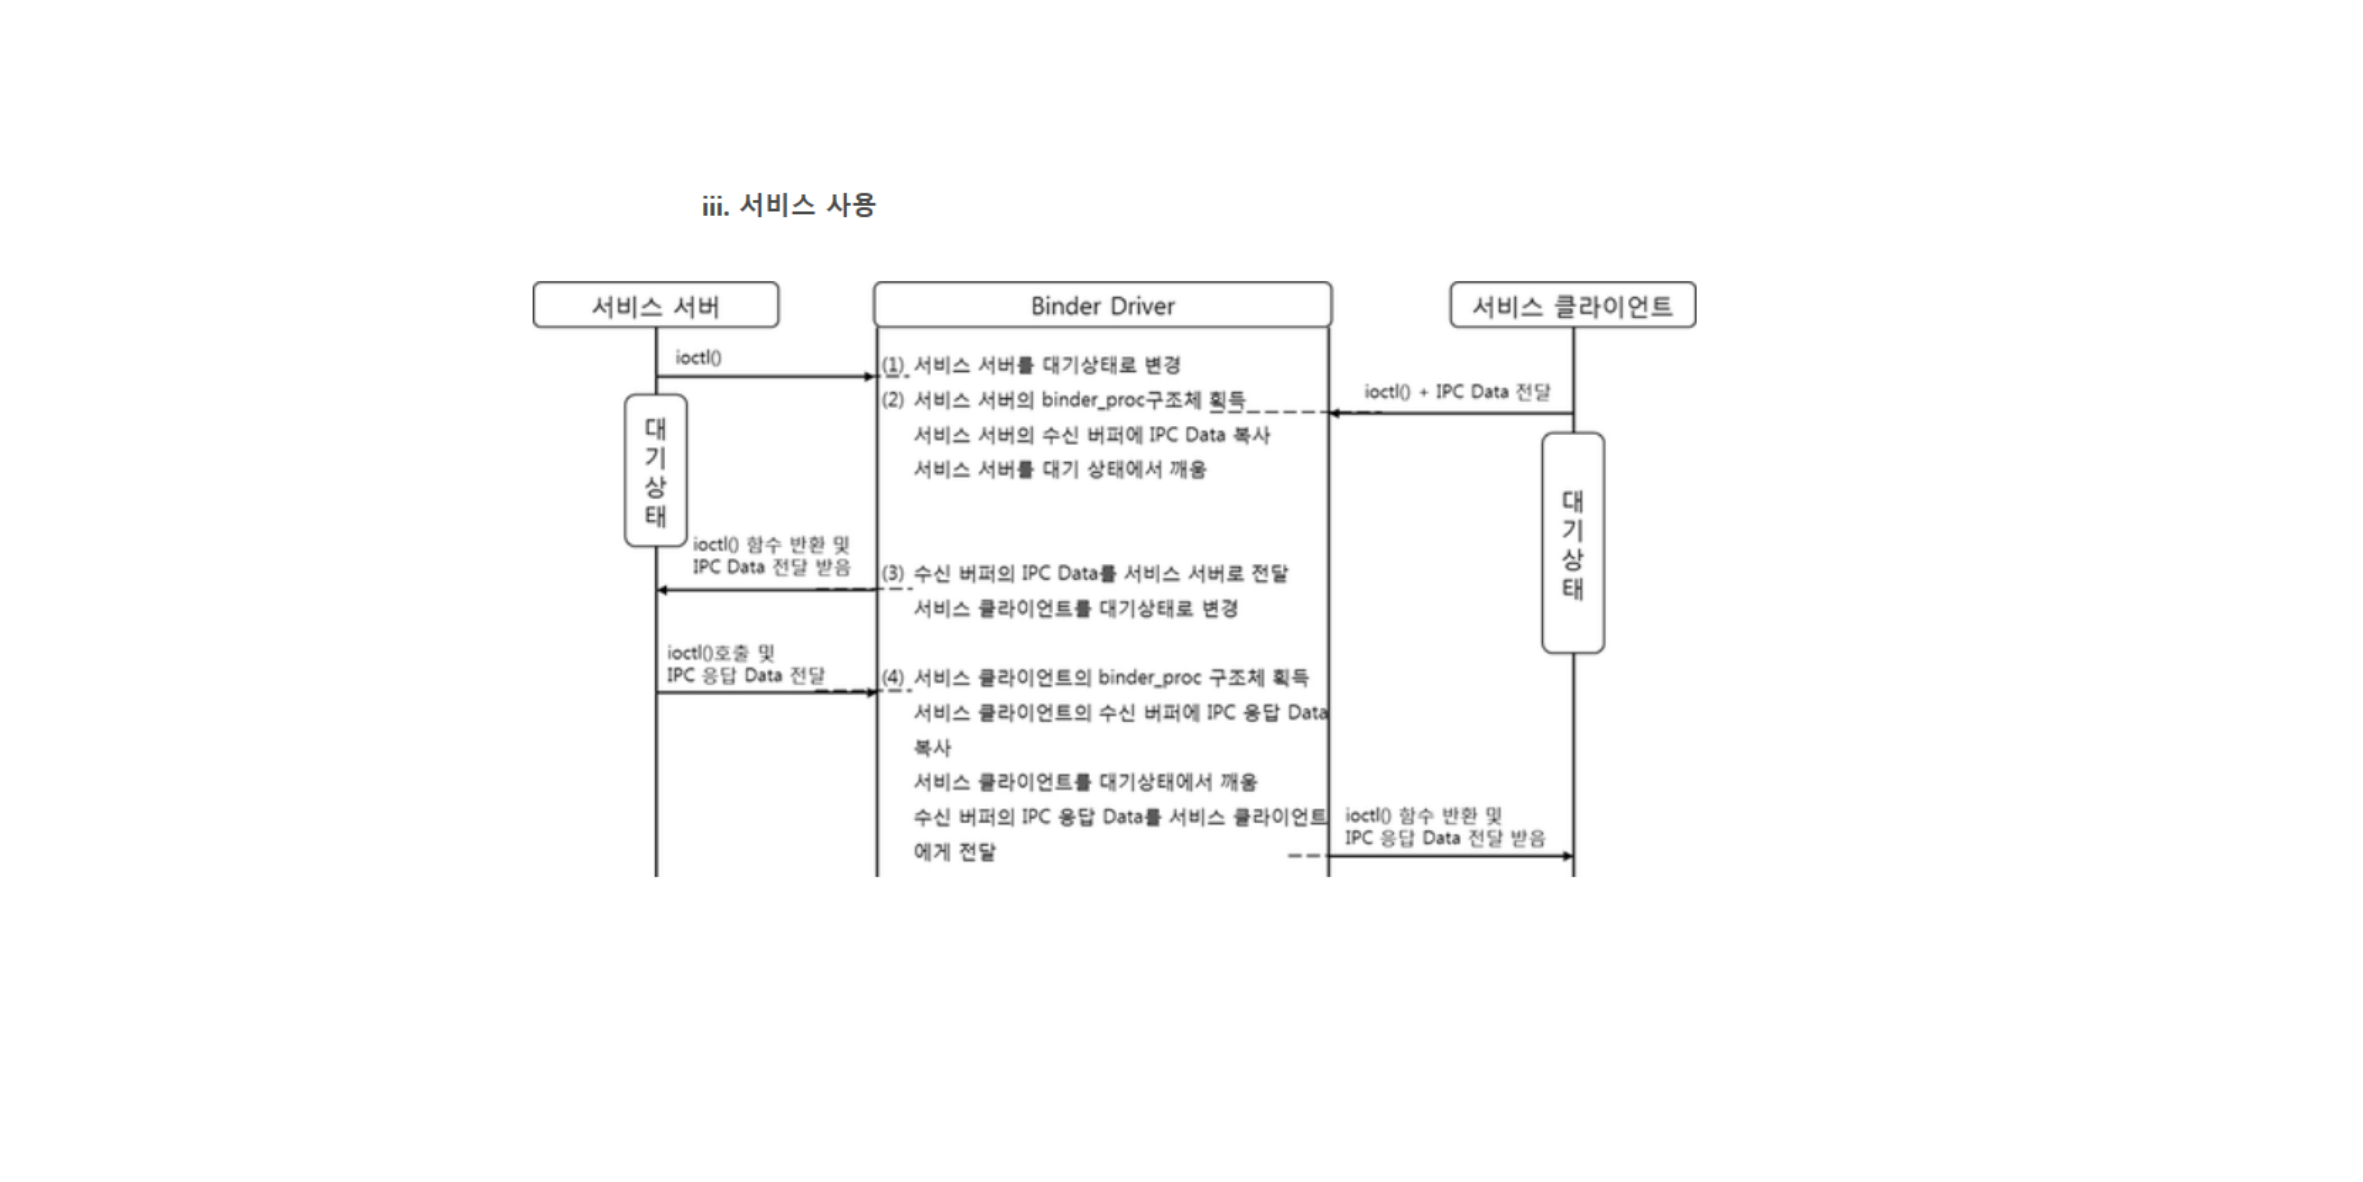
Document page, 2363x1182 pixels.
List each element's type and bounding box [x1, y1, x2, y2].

picture [513, 169, 1721, 927]
